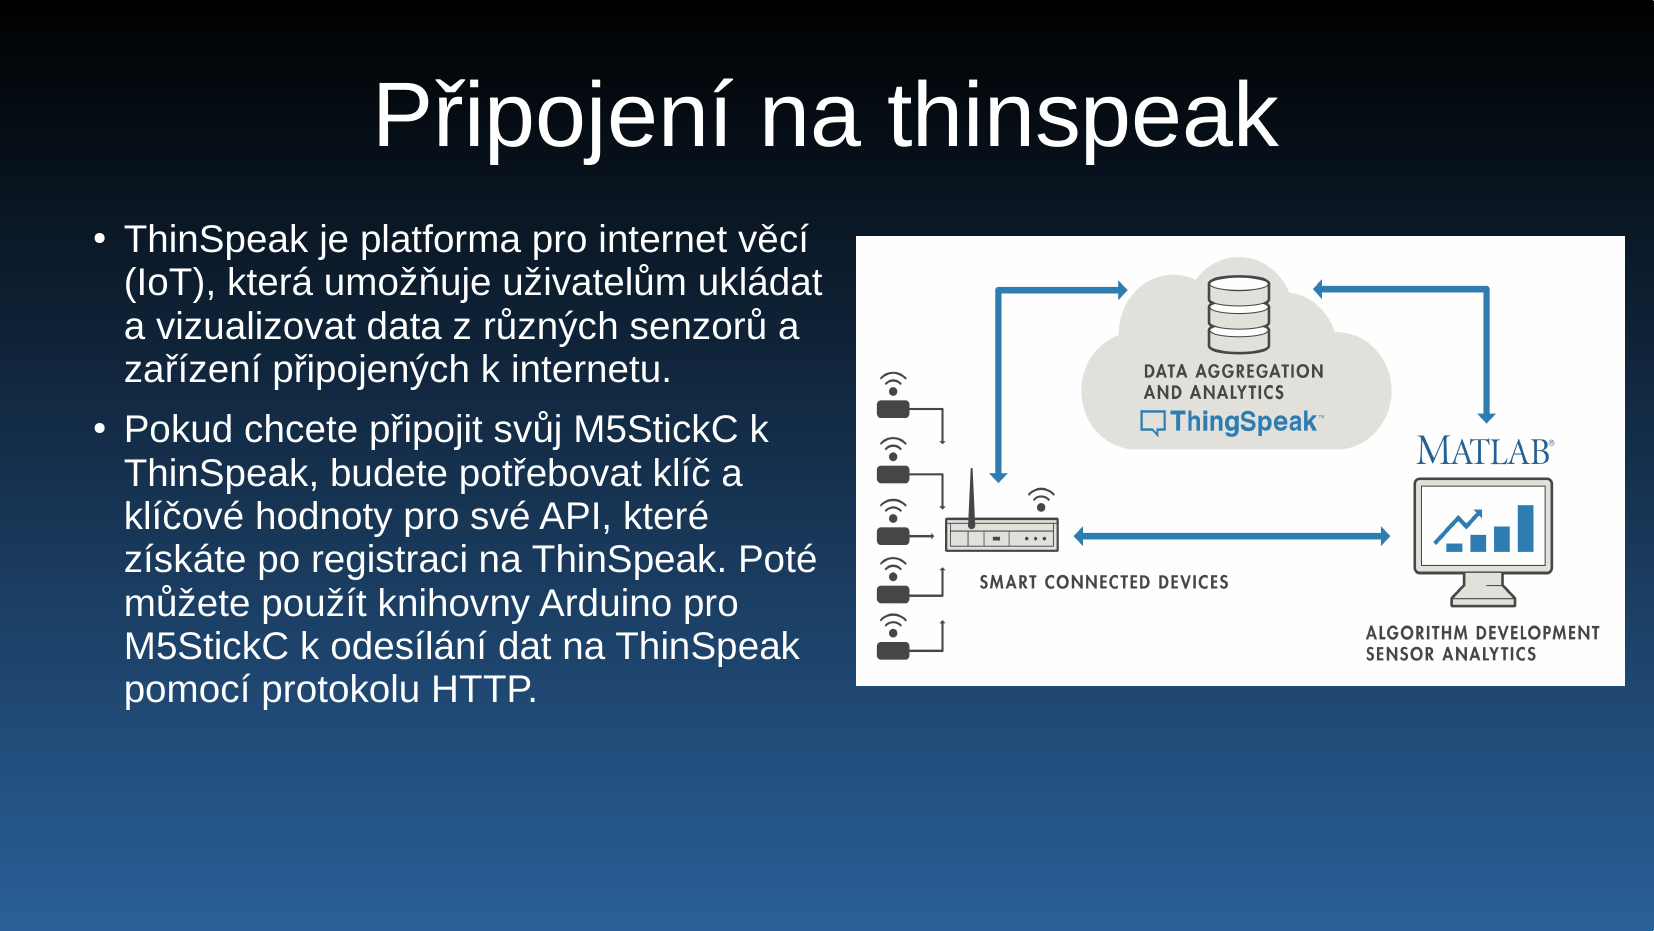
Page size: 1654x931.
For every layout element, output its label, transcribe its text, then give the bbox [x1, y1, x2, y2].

list ThinSpeak je platforma pro internet věcí (IoT), která umožňuje uživatelům ukládat a vizualizovat data z různých senzorů a zařízení připojených k internetu. Pokud chcete připojit svůj M5StickC k ThinSpeak, budete potřebovat klíč a klíčové hodnoty pro své API, které získáte po registraci na ThinSpeak. Poté můžete použít knihovny Arduino pro M5StickC k odesílání dat na ThinSpeak pomocí protokolu HTTP. [82, 217, 827, 758]
title Připojení na thinspeak [82, 37, 1571, 193]
picture [856, 236, 1625, 687]
